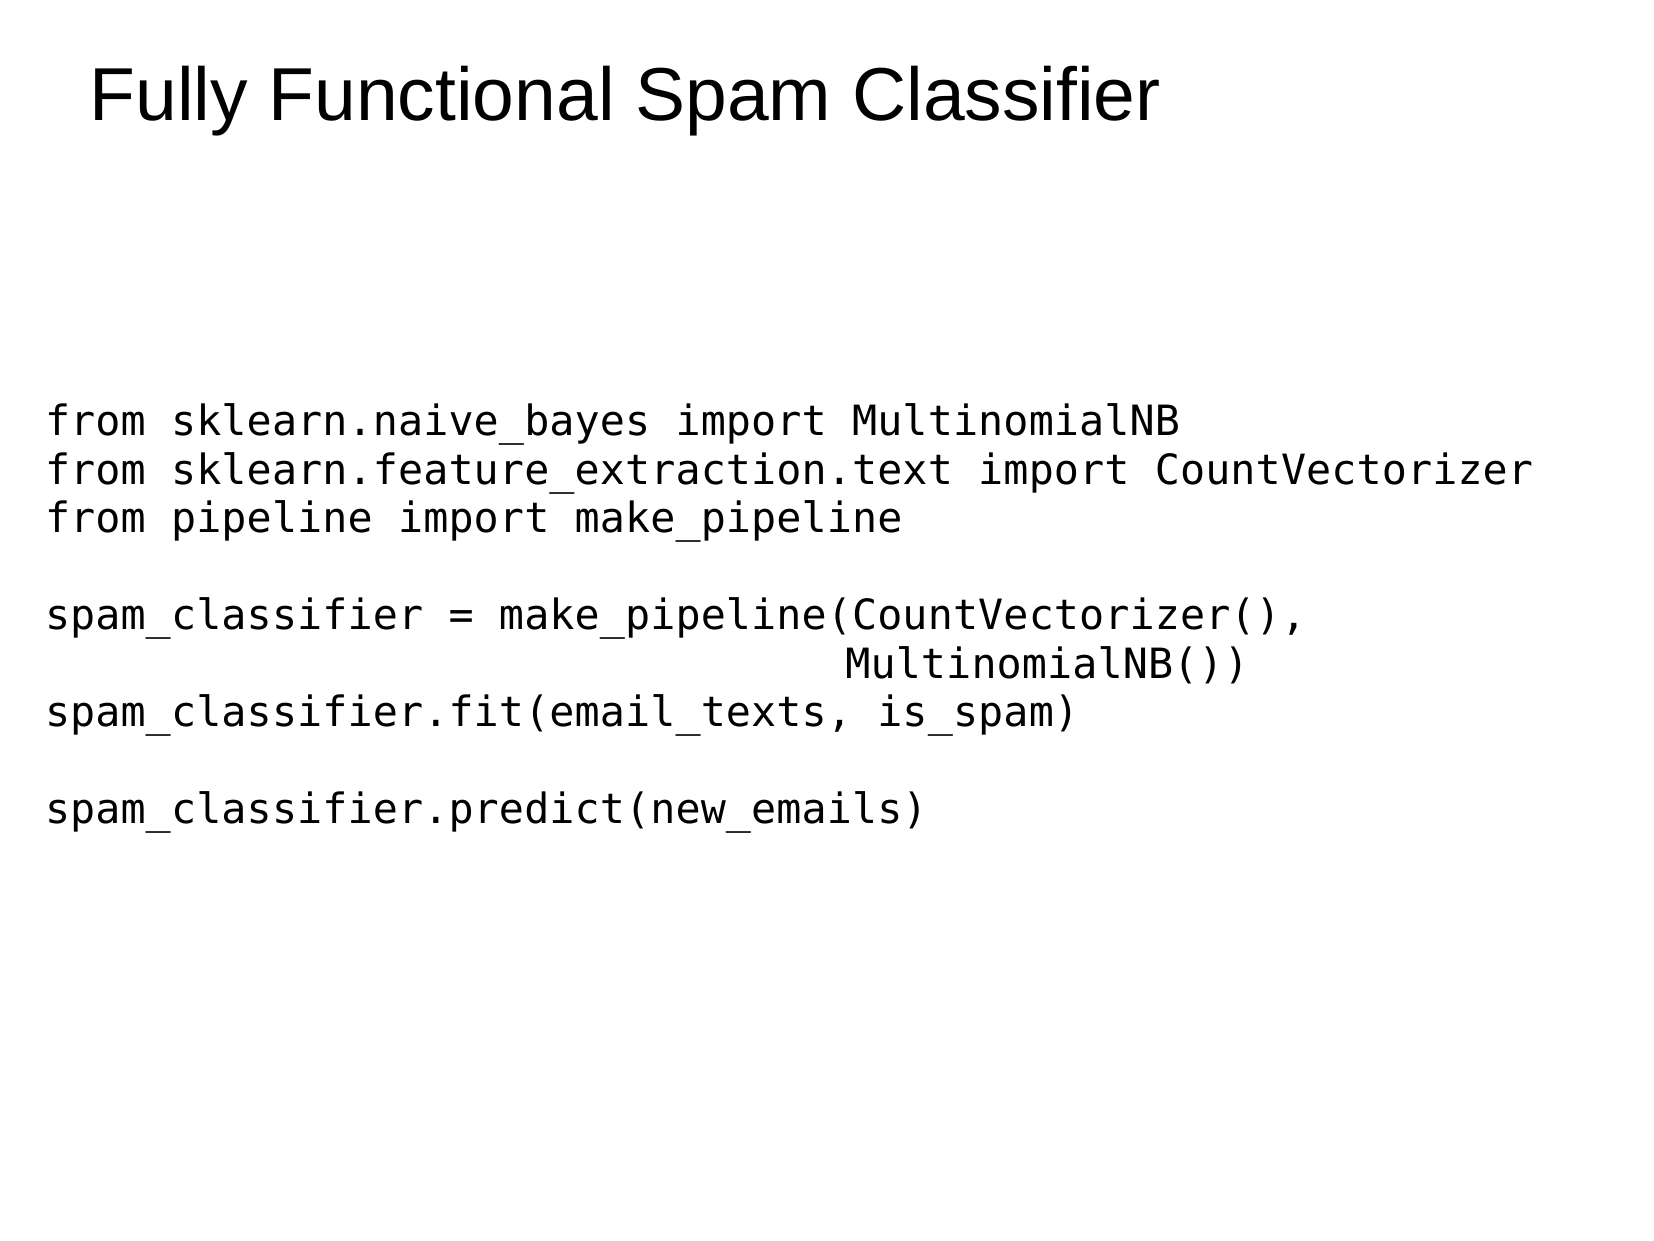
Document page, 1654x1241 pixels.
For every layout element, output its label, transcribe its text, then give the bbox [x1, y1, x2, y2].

subtitle from sklearn.naive_bayes import MultinomialNB from sklearn.feature_extraction.text import CountVectorizer from pipeline import make_pipeline spam_classifier = make_pipeline(CountVectorizer(), MultinomialNB()) spam_classifier.fit(email_texts, is_spam) spam_classifier.predict(new_emails) [45, 394, 1576, 836]
text_box Fully Functional Spam Classifier [75, 45, 1486, 144]
